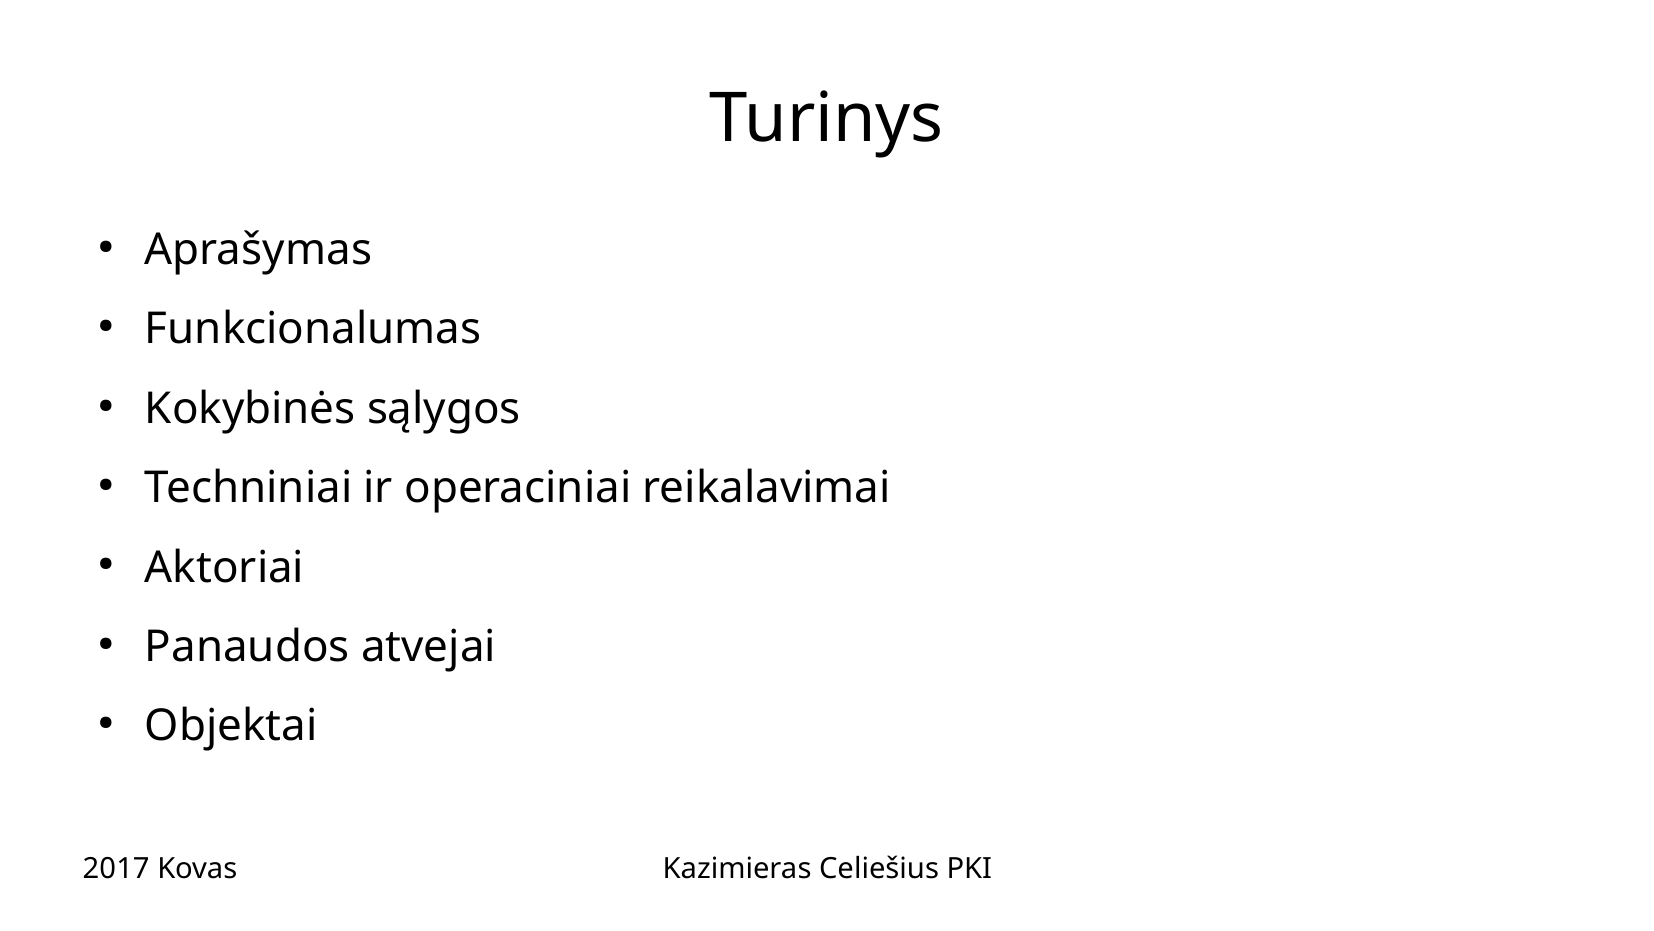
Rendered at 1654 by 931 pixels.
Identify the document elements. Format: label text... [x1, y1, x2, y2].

title Turinys [82, 37, 1571, 193]
list Aprašymas Funkcionalumas Kokybinės sąlygos Techniniai ir operaciniai reikalavimai Aktoriai Panaudos atvejai Objektai [82, 217, 1571, 757]
